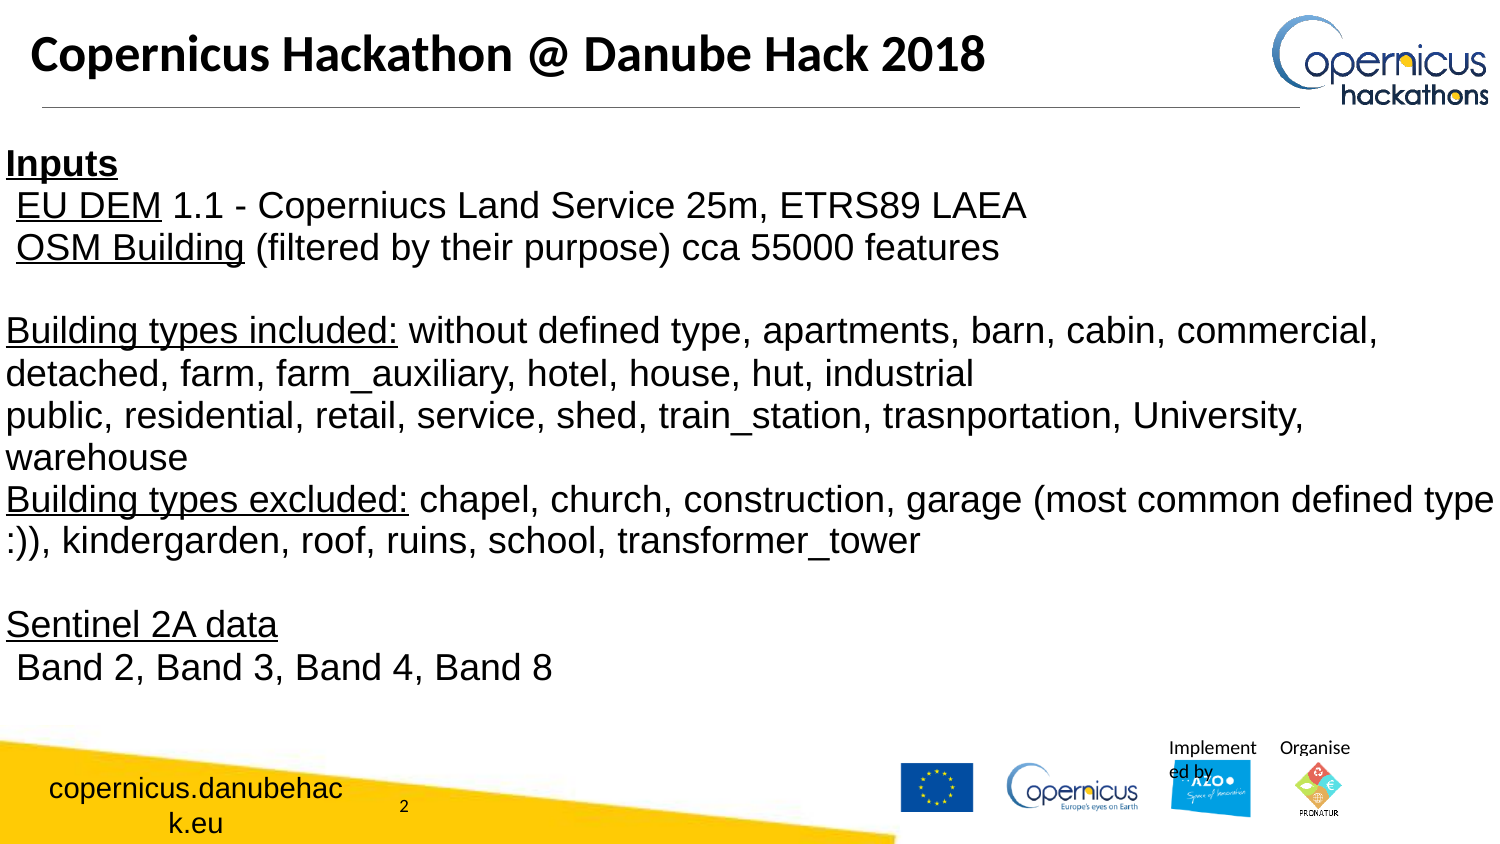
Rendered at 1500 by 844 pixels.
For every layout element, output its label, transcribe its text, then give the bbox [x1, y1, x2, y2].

slide_number <number> [384, 782, 722, 827]
picture [1272, 15, 1489, 105]
title Copernicus Hackathon @ Danube Hack 2018 [15, 23, 1288, 86]
footer copernicus.danubehack.eu [28, 782, 365, 827]
text_box Inputs EU DEM 1.1 - Coperniucs Land Service 25m, ETRS89 LAEA OSM Building (filtered by their purpose) cca 55000 features Building types included: without defined type, apartments, barn, cabin, commercial, detached, farm, farm_auxiliary, hotel, house, hut, industrial public, residential, retail, service, shed, train_station, trasnportation, University, warehouse Building types excluded: chapel, church, construction, garage (most common defined type :)), kindergarden, roof, ruins, school, transformer_tower Sentinel 2A data Band 2, Band 3, Band 4, Band 8 [0, 134, 1500, 698]
picture [1280, 756, 1356, 821]
picture [0, 725, 1252, 844]
